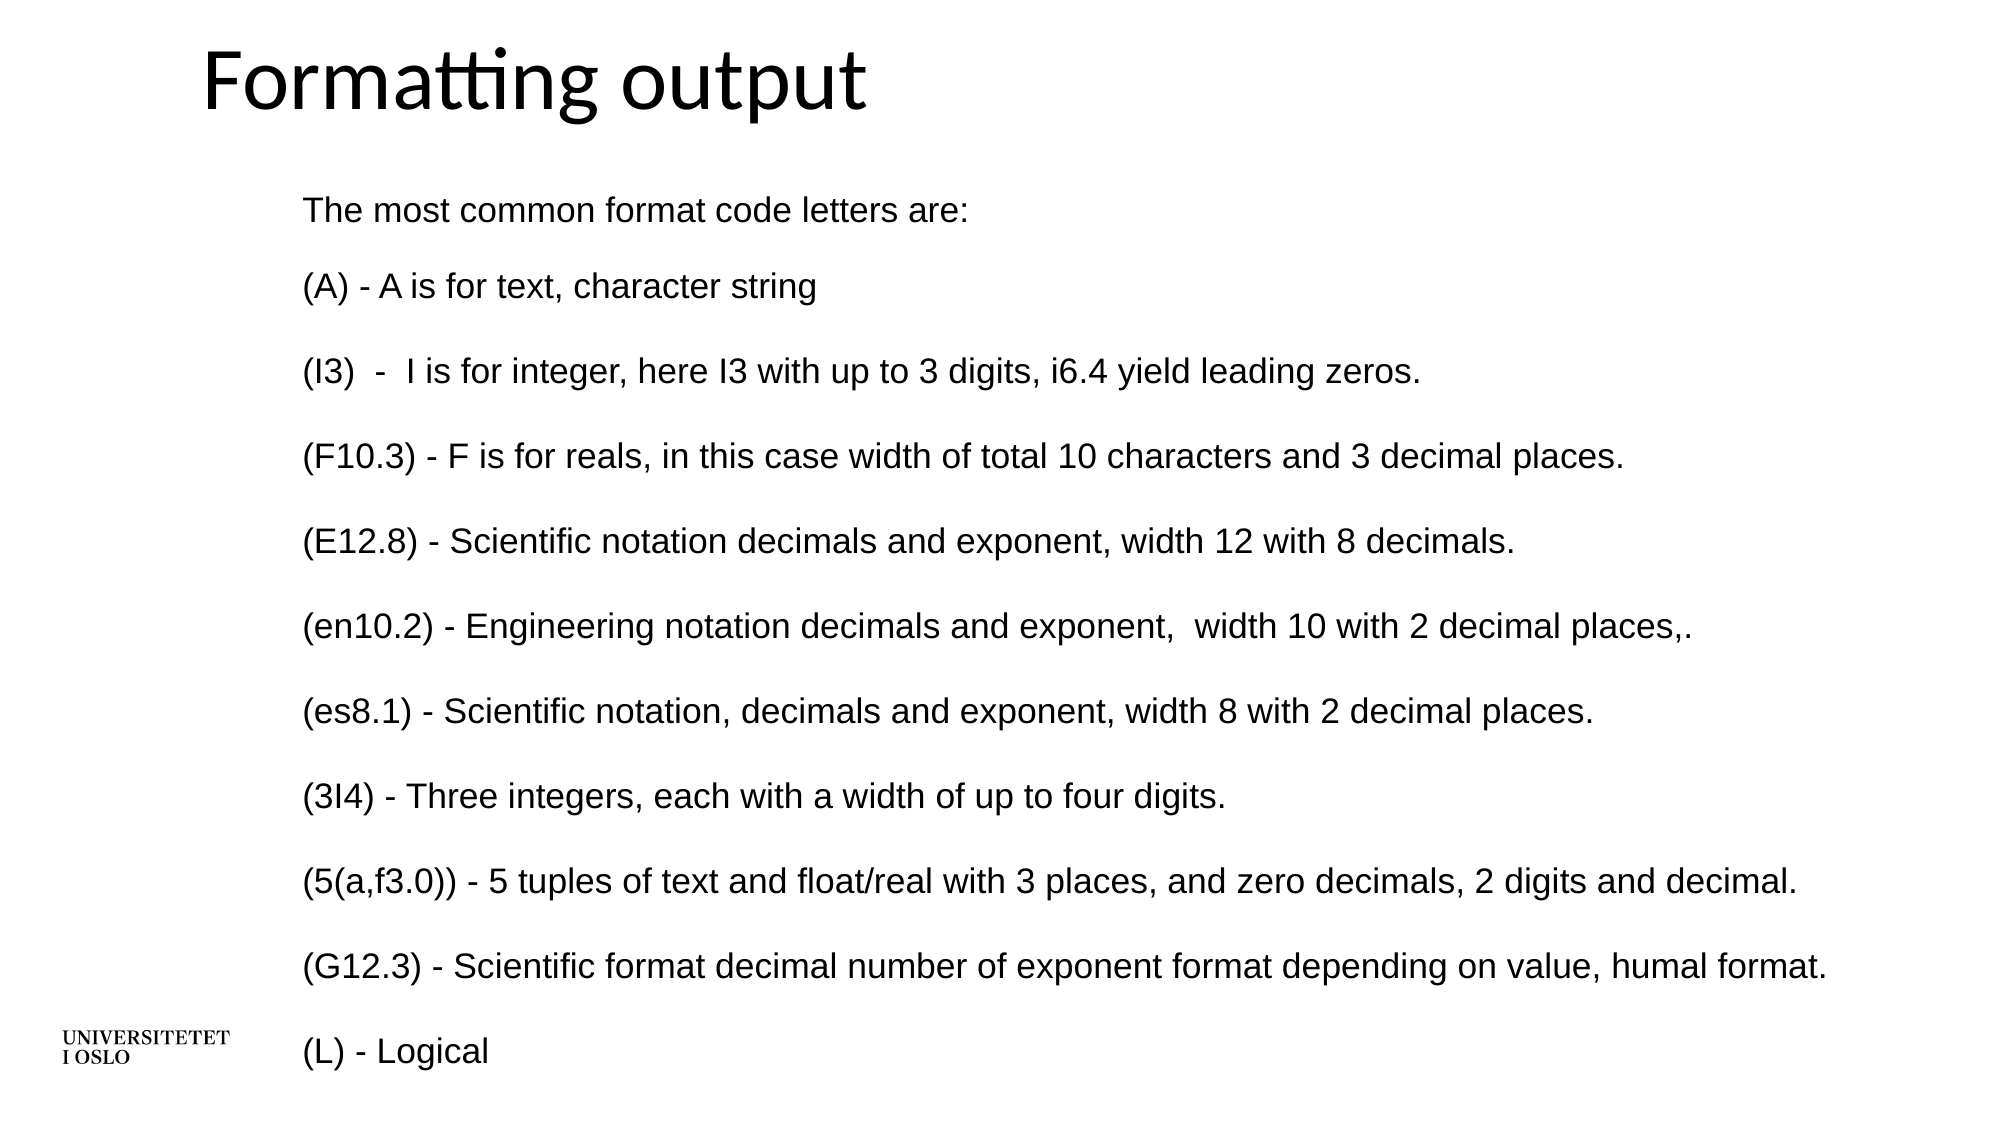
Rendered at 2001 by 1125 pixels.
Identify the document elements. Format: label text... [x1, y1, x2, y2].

text_box Formatting output [182, 0, 1965, 125]
text_box The most common format code letters are: (A) - A is for text, character string (I3) - I is for integer, here I3 with up to 3 digits, i6.4 yield leading zeros. (F10.3) - F is for reals, in this case width of total 10 characters and 3 decimal places. (E12.8) - Scientific notation decimals and exponent, width 12 with 8 decimals. (en10.2) - Engineering notation decimals and exponent, width 10 with 2 decimal places,. (es8.1) - Scientific notation, decimals and exponent, width 8 with 2 decimal places. (3I4) - Three integers, each with a width of up to four digits. (5(a,f3.0)) - 5 tuples of text and float/real with 3 places, and zero decimals, 2 digits and decimal. (G12.3) - Scientific format decimal number of exponent format depending on value, humal format. (L) - Logical [282, 160, 1876, 1125]
picture [62, 1030, 230, 1064]
